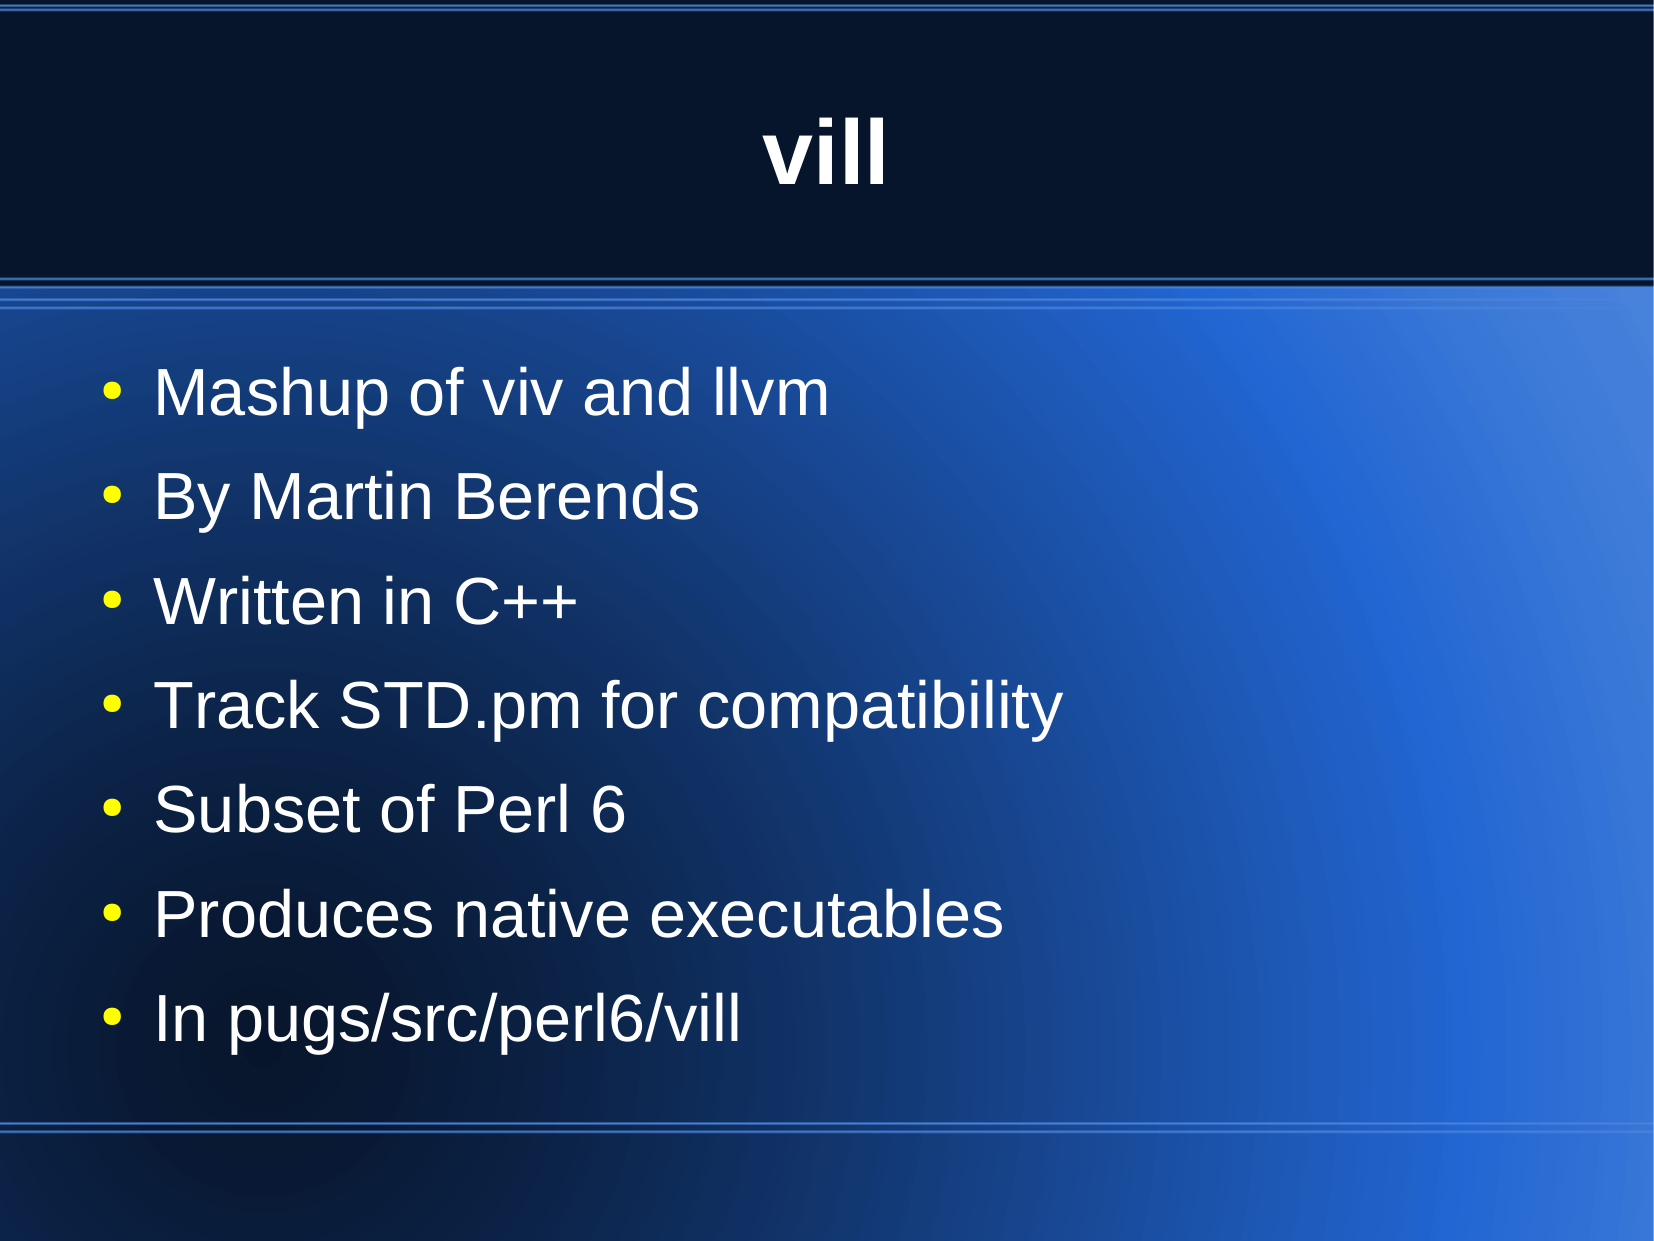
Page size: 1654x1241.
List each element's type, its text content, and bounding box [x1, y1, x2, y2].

list Mashup of viv and llvm By Martin Berends Written in C++ Track STD.pm for compatibility Subset of Perl 6 Produces native executables In pugs/src/perl6/vill [82, 355, 1571, 1159]
title vill [82, 56, 1571, 250]
picture [0, 0, 1654, 1241]
